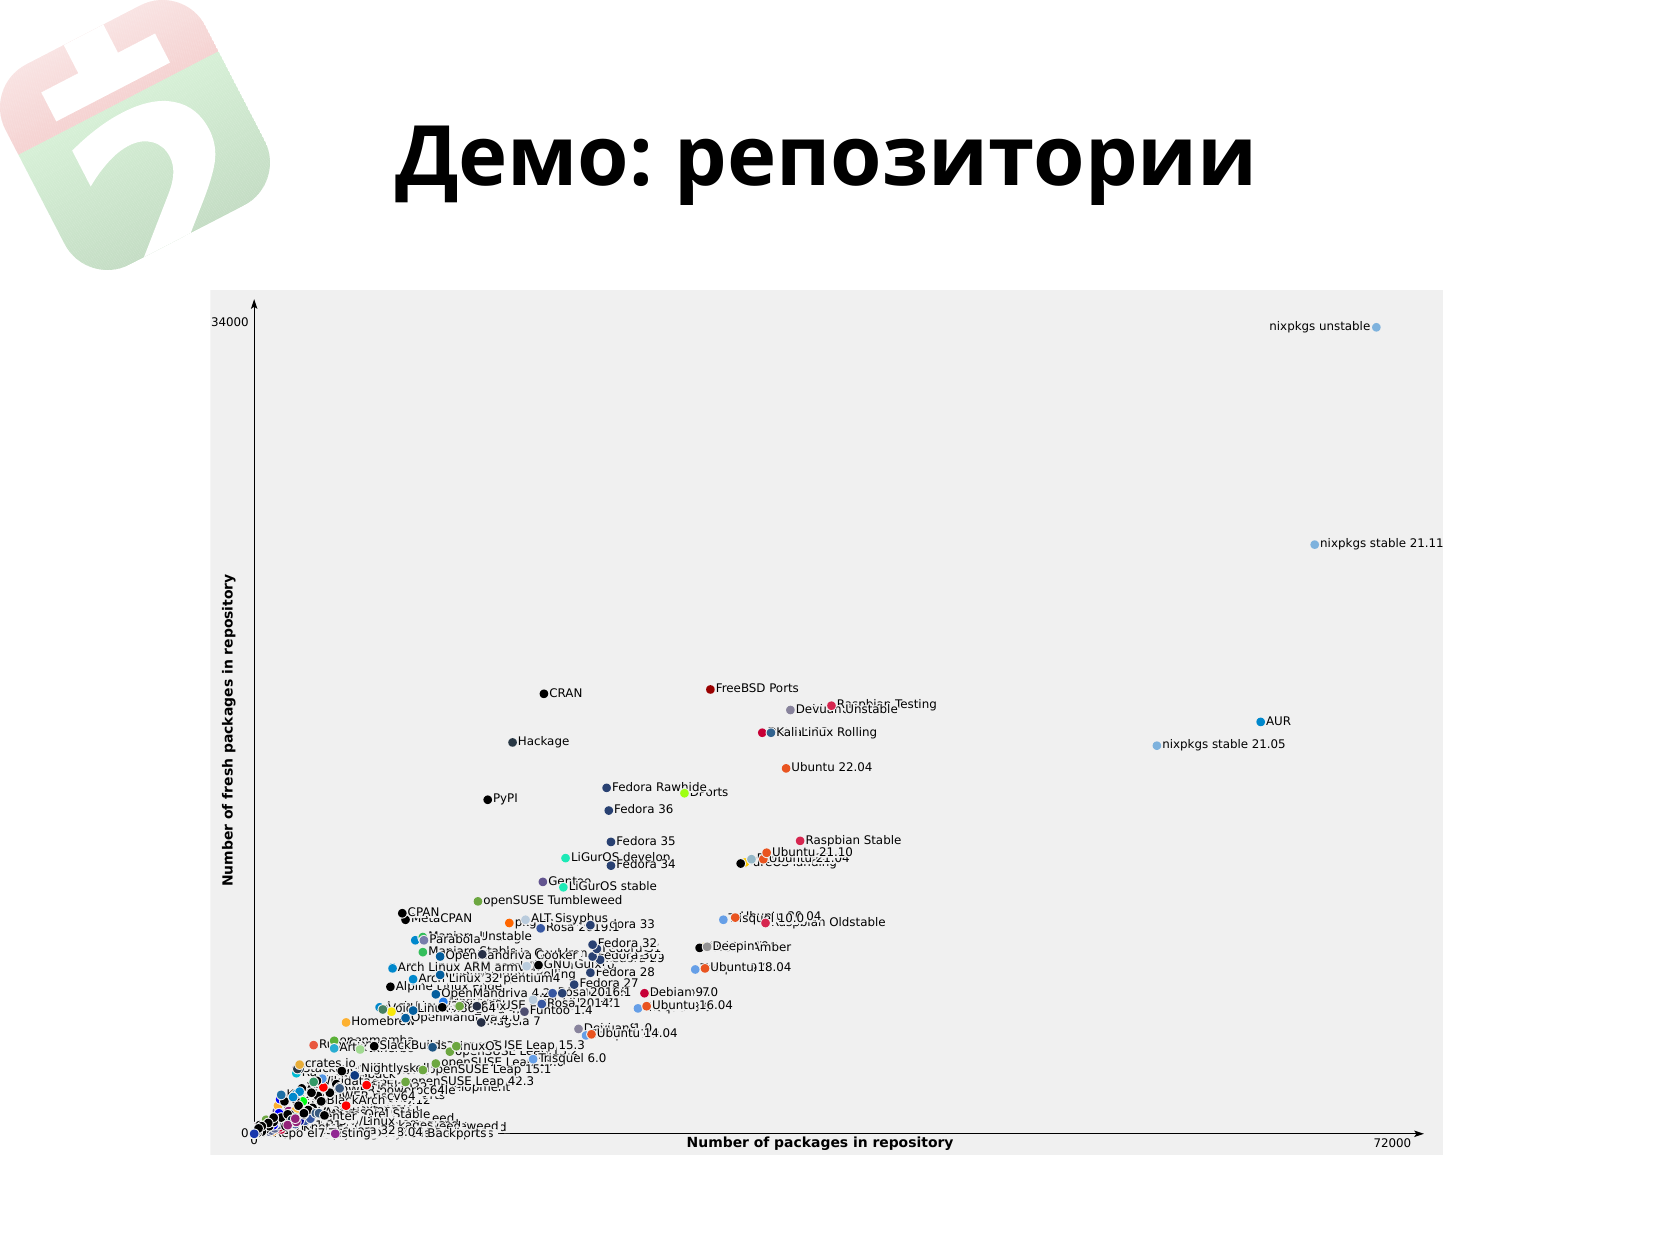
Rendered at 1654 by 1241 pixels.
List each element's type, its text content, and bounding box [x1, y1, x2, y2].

picture [210, 290, 1443, 1155]
title Демо: репозитории [82, 49, 1571, 257]
